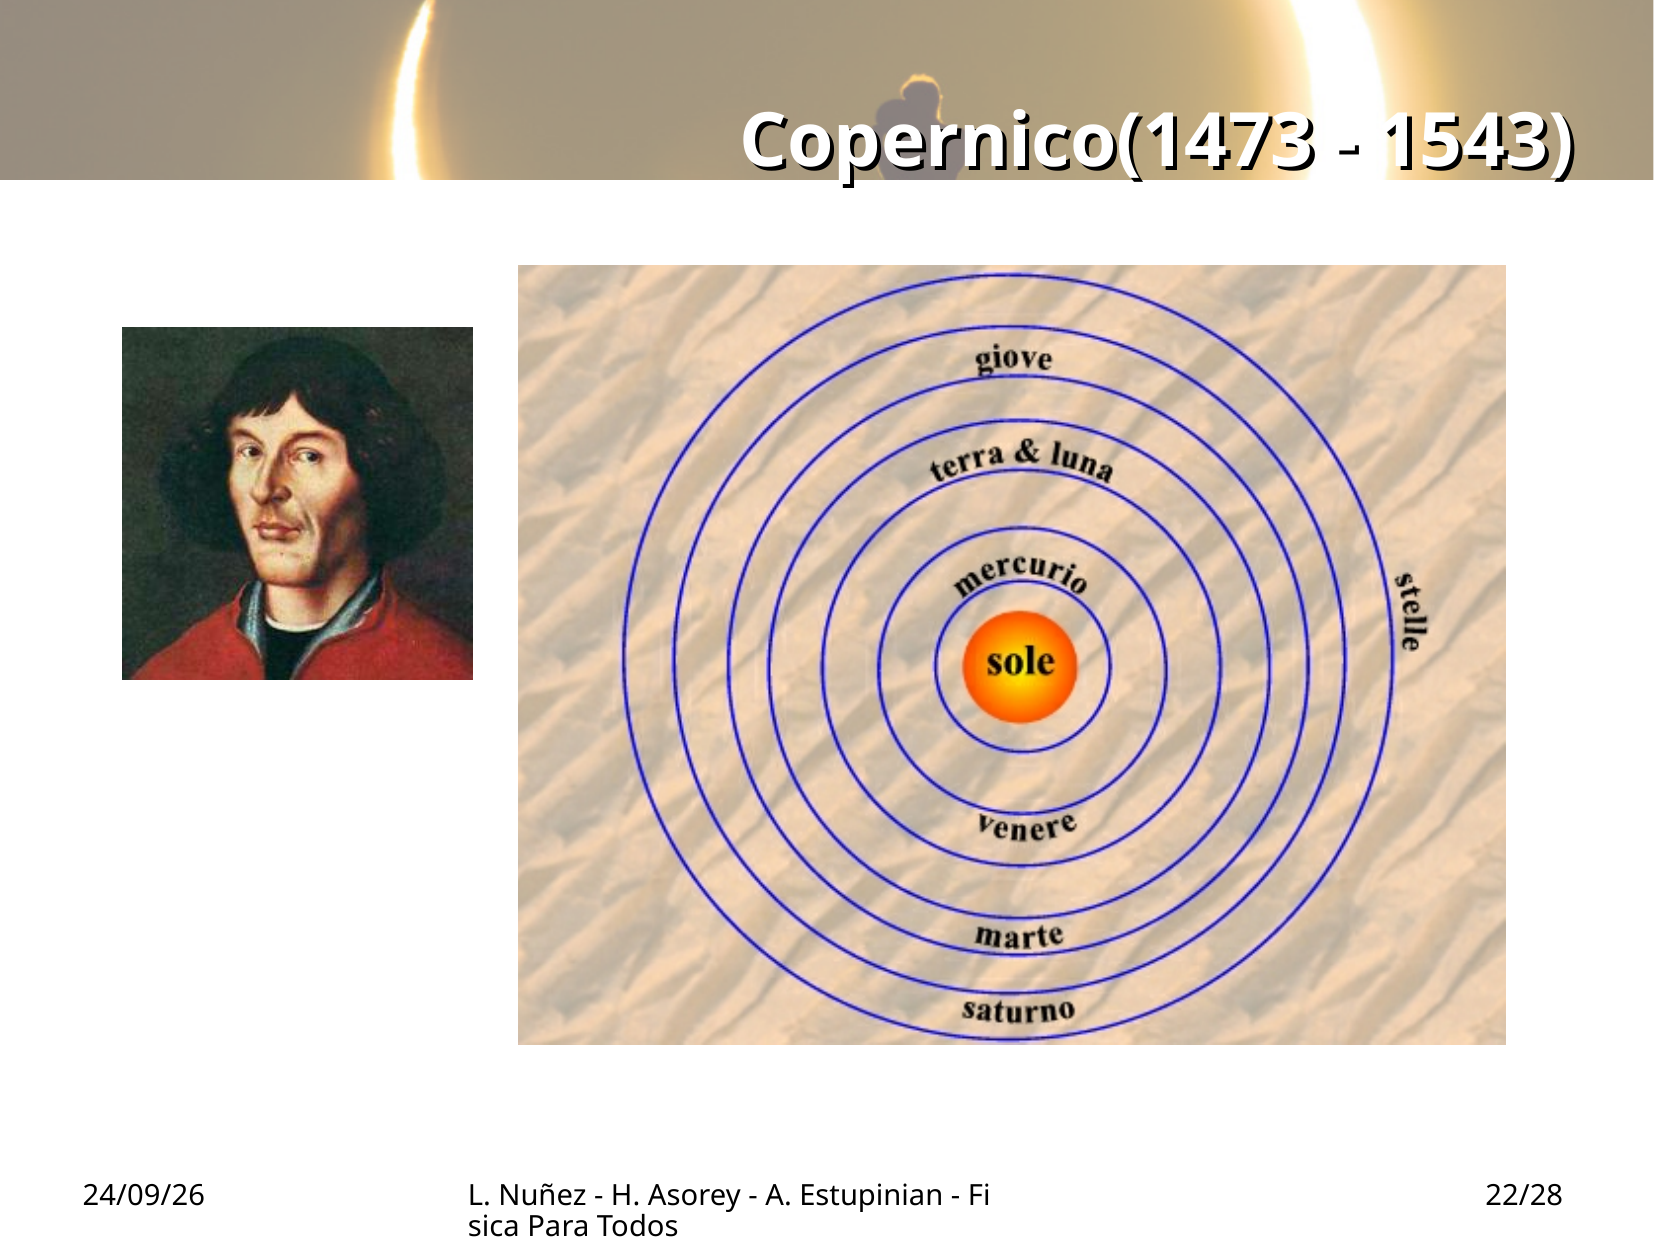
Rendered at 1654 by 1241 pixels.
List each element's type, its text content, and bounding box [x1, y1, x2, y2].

picture [122, 327, 473, 680]
title Copernico(1473 - 1543) [86, 71, 1576, 203]
picture [518, 265, 1506, 1045]
picture [0, 0, 1654, 180]
